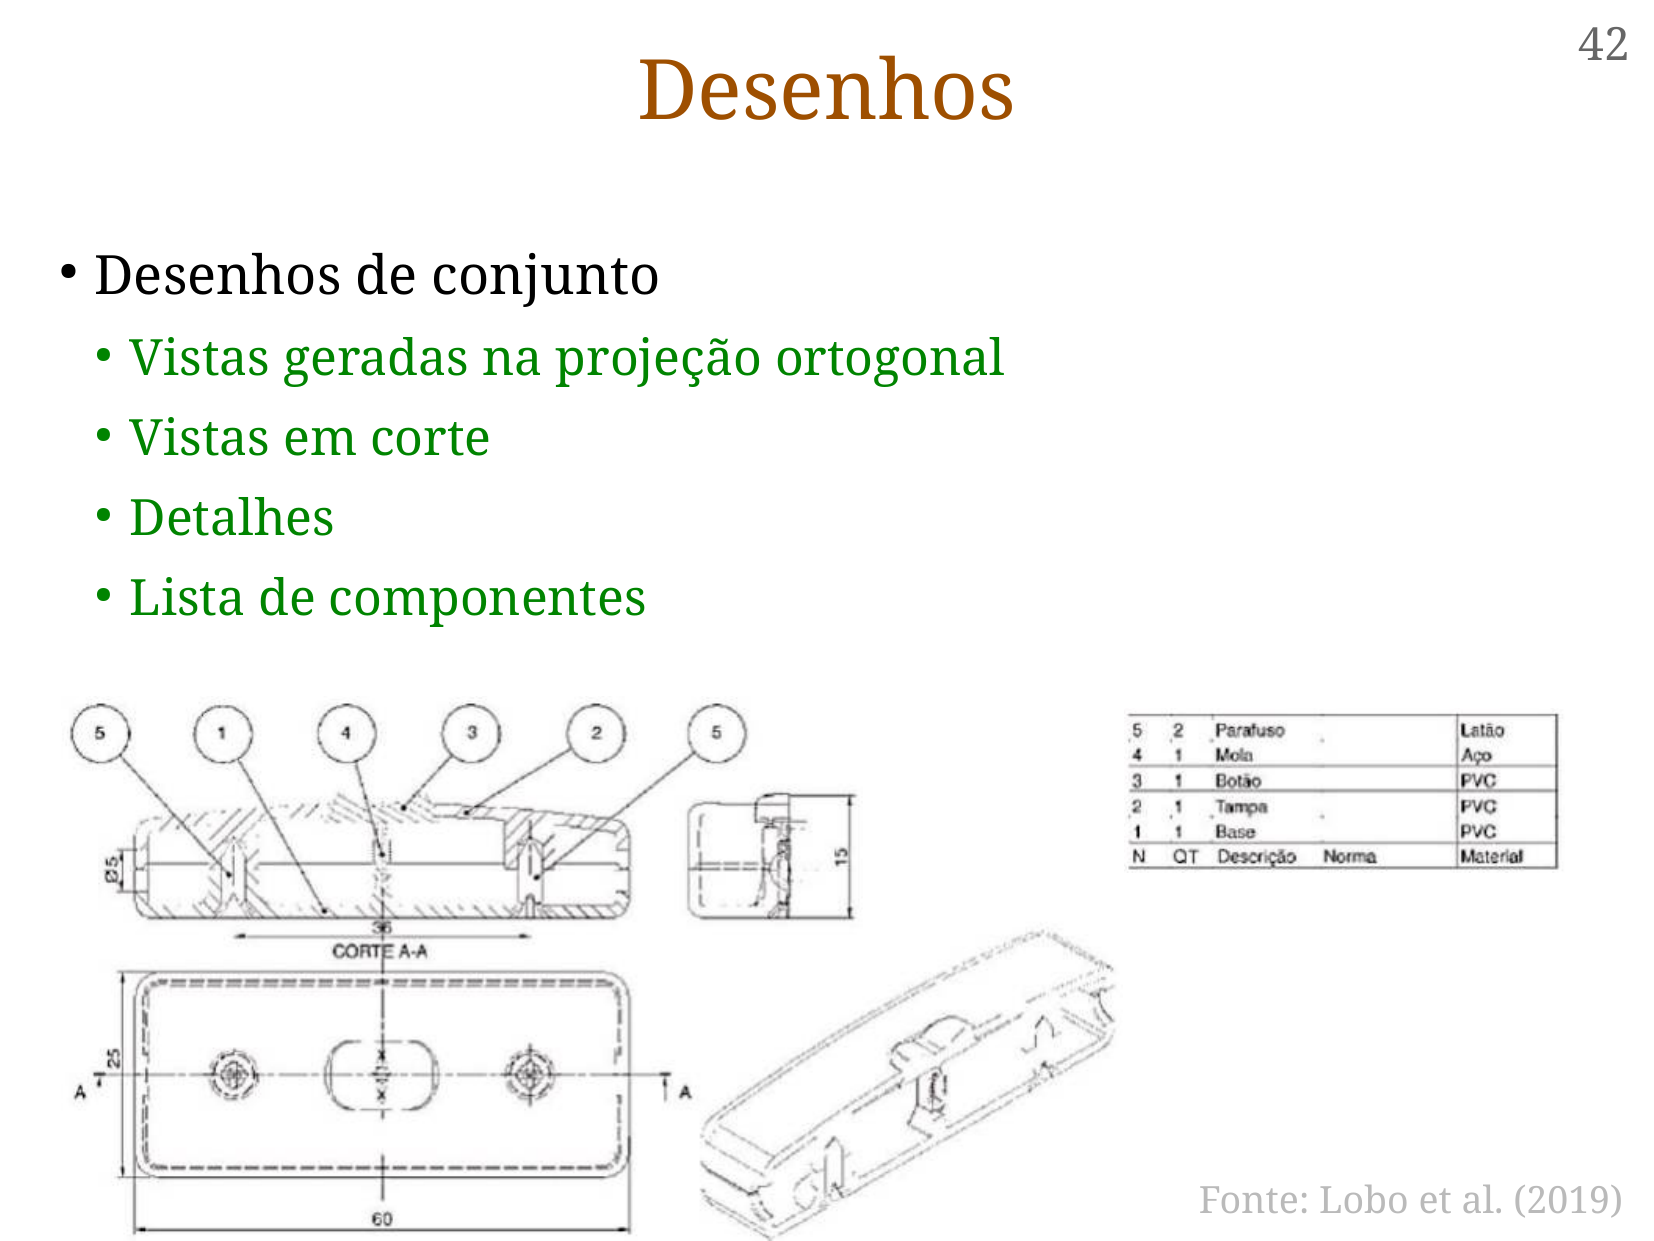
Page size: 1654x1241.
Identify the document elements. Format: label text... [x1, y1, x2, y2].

title Desenhos [59, 29, 1595, 148]
text_box Fonte: Lobo et al. (2019) [1184, 1166, 1639, 1233]
picture [1124, 708, 1565, 873]
picture [61, 696, 1123, 1241]
list Desenhos de conjunto Vistas geradas na projeção ortogonal Vistas em corte Detalhes Lista de componentes [59, 236, 1595, 1211]
